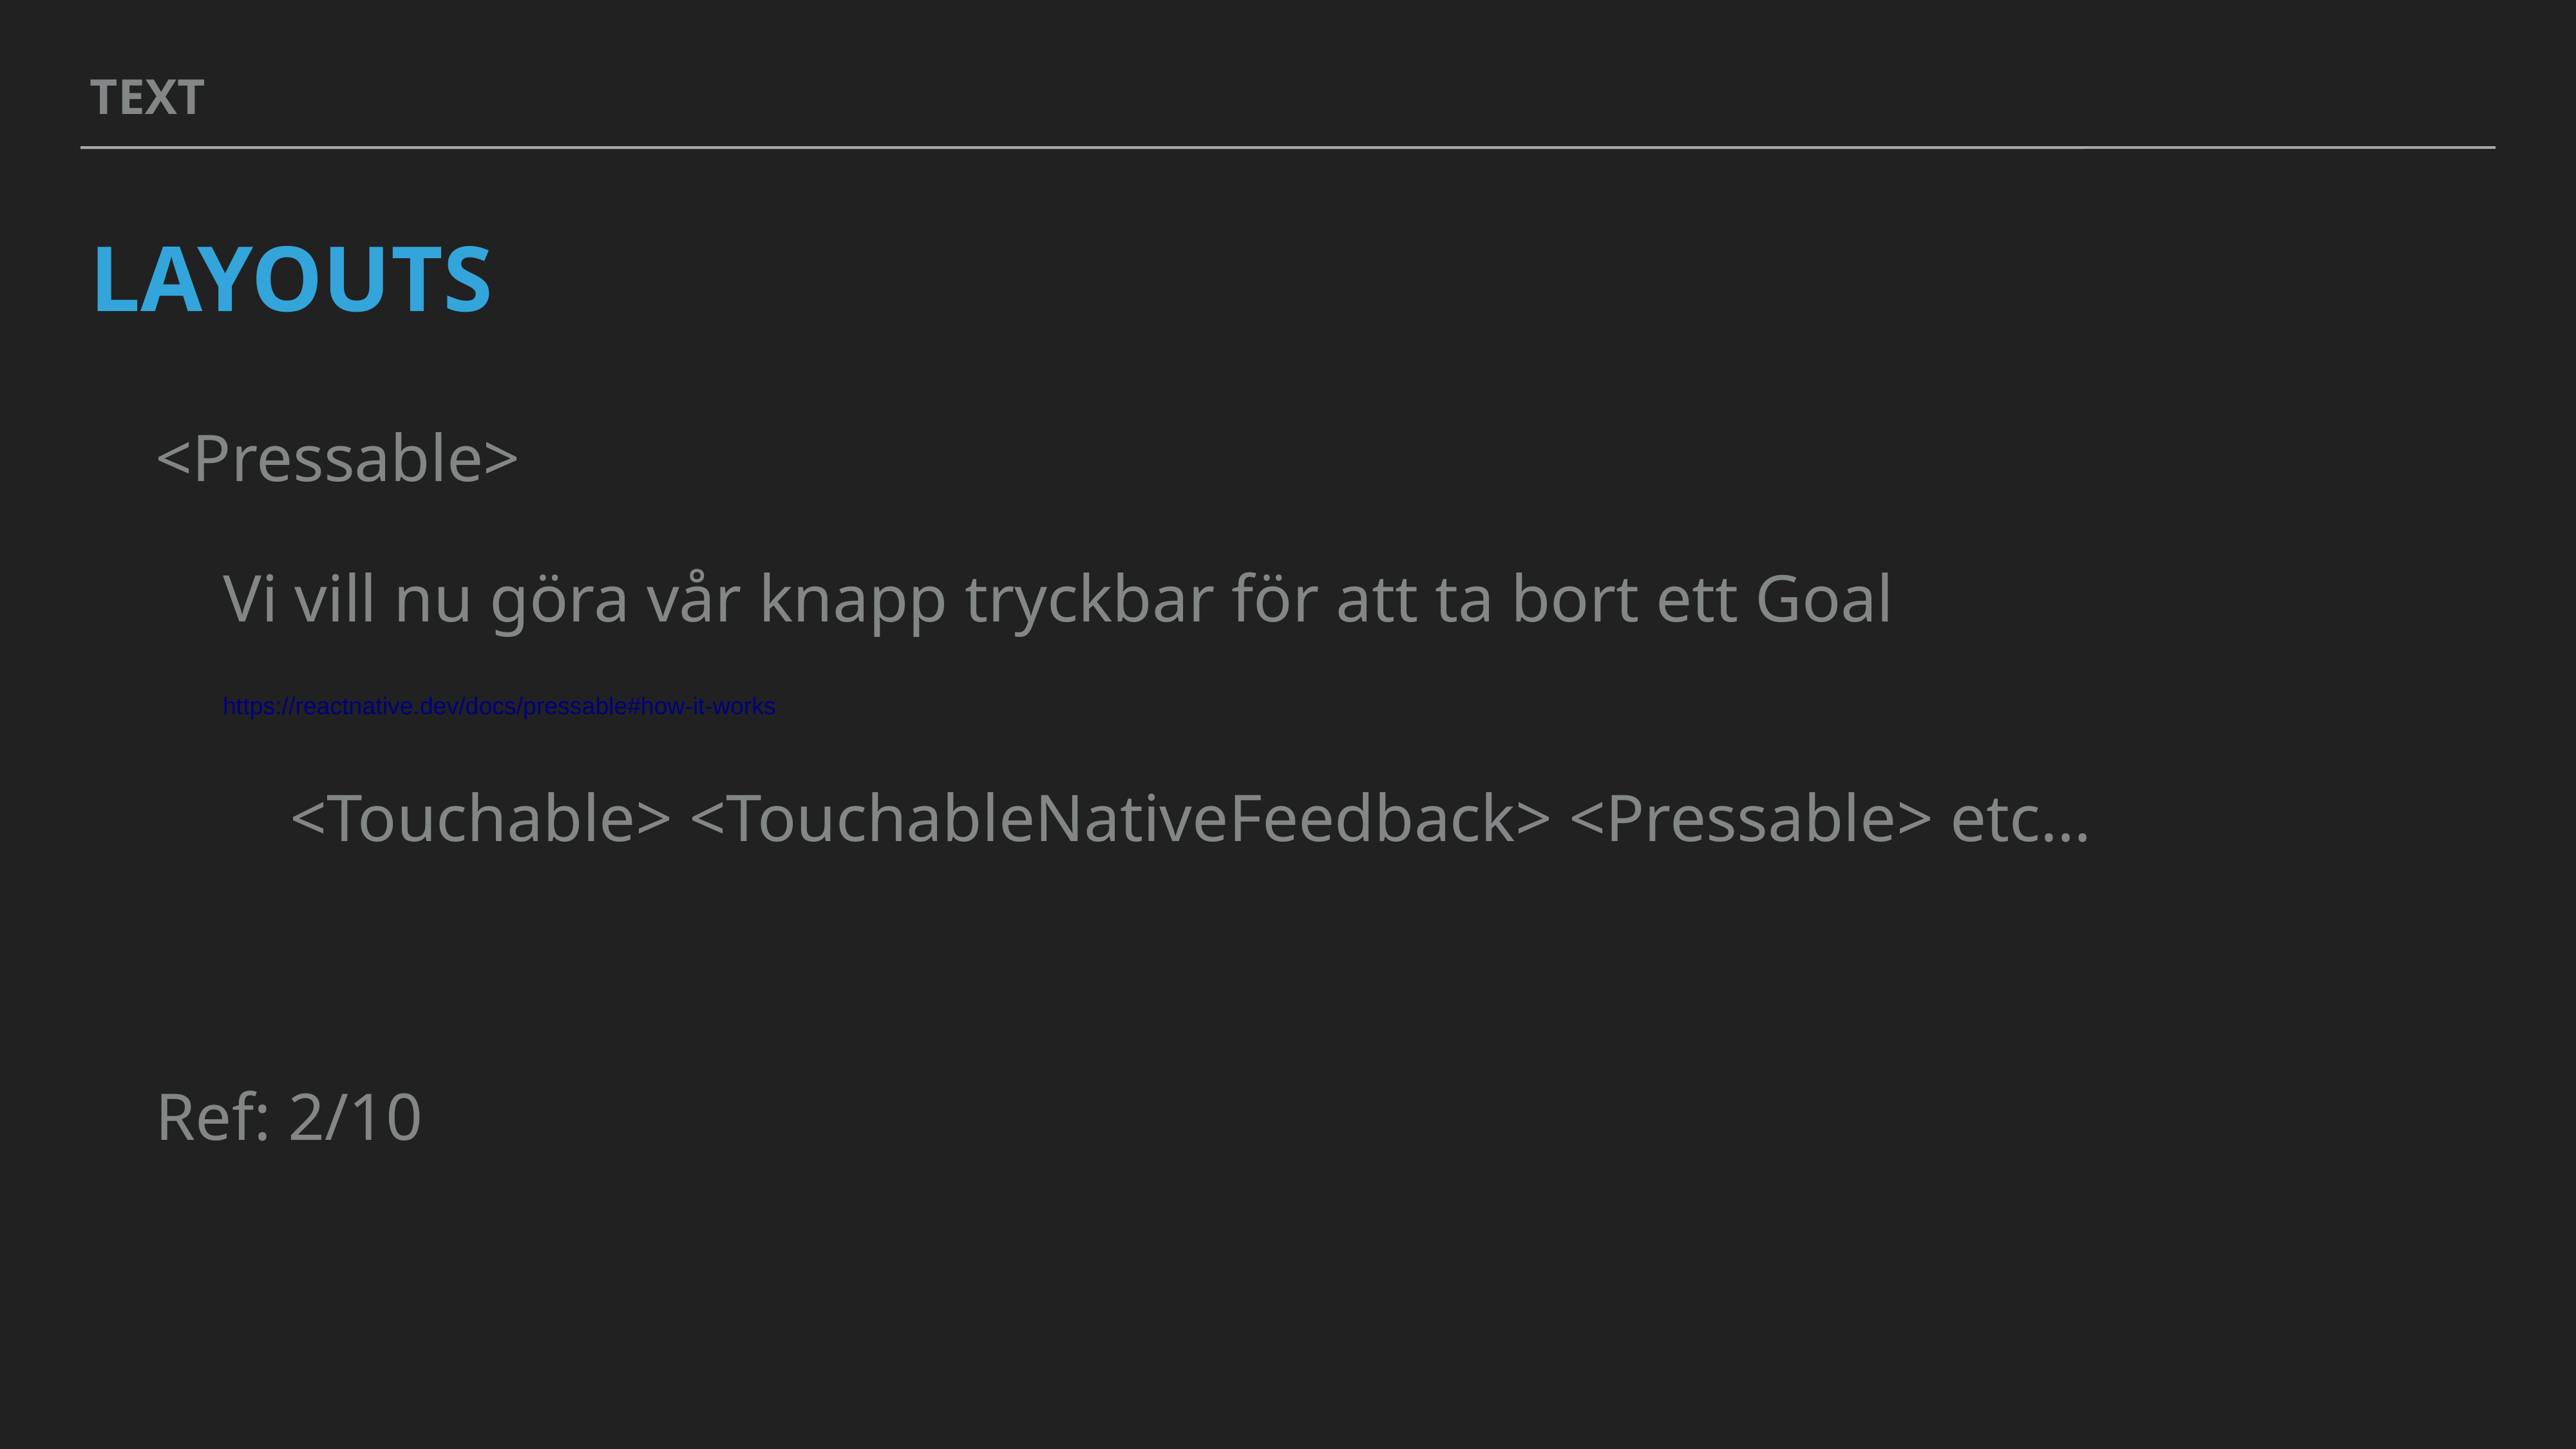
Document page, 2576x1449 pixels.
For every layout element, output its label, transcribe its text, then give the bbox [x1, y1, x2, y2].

text_box Layouts [80, 228, 2496, 336]
text_box <Pressable> Vi vill nu göra vår knapp tryckbar för att ta bort ett Goal https://reactnative.dev/docs/pressable#how-it-works <Touchable> <TouchableNativeFeedback> <Pressable> etc… Ref: 2/10 [80, 408, 2496, 1315]
